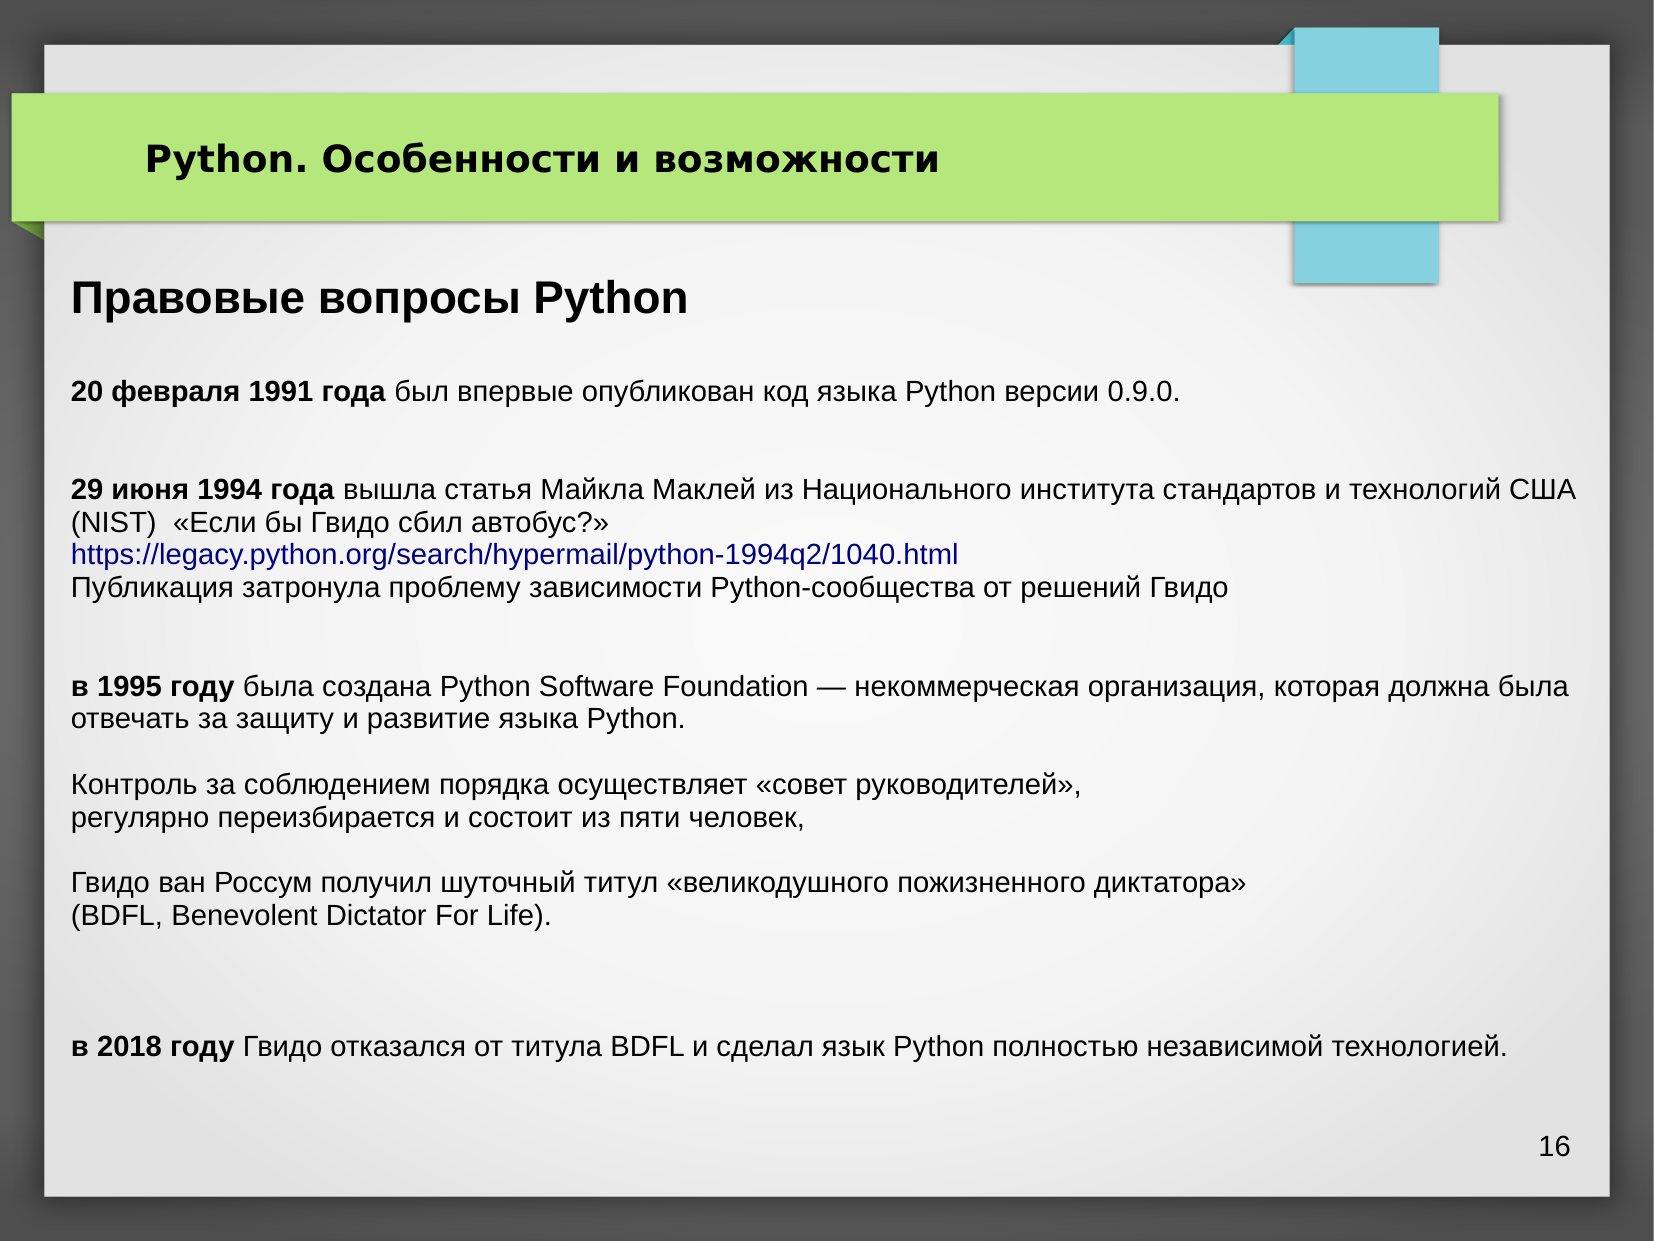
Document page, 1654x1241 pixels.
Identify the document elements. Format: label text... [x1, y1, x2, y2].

text_box Python. Особенности и возможности [129, 129, 969, 189]
text_box Правовые вопросы Python 20 февраля 1991 года был впервые опубликован код языка Python версии 0.9.0. 29 июня 1994 года вышла статья Майкла Маклей из Национального института стандартов и технологий США (NIST) «Если бы Гвидо сбил автобус?» https://legacy.python.org/search/hypermail/python-1994q2/1040.html Публикация затронула проблему зависимости Python-сообщества от решений Гвидо в 1995 году была создана Python Software Foundation — некоммерческая организация, которая должна была отвечать за защиту и развитие языка Python. Контроль за соблюдением порядка осуществляет «совет руководителей», регулярно переизбирается и состоит из пяти человек, Гвидо ван Россум получил шуточный титул «великодушного пожизненного диктатора» (BDFL, Benevolent Dictator For Life). в 2018 году Гвидо отказался от титула BDFL и сделал язык Python полностью независимой технологией. [70, 272, 1607, 1063]
picture [0, 0, 1654, 1241]
